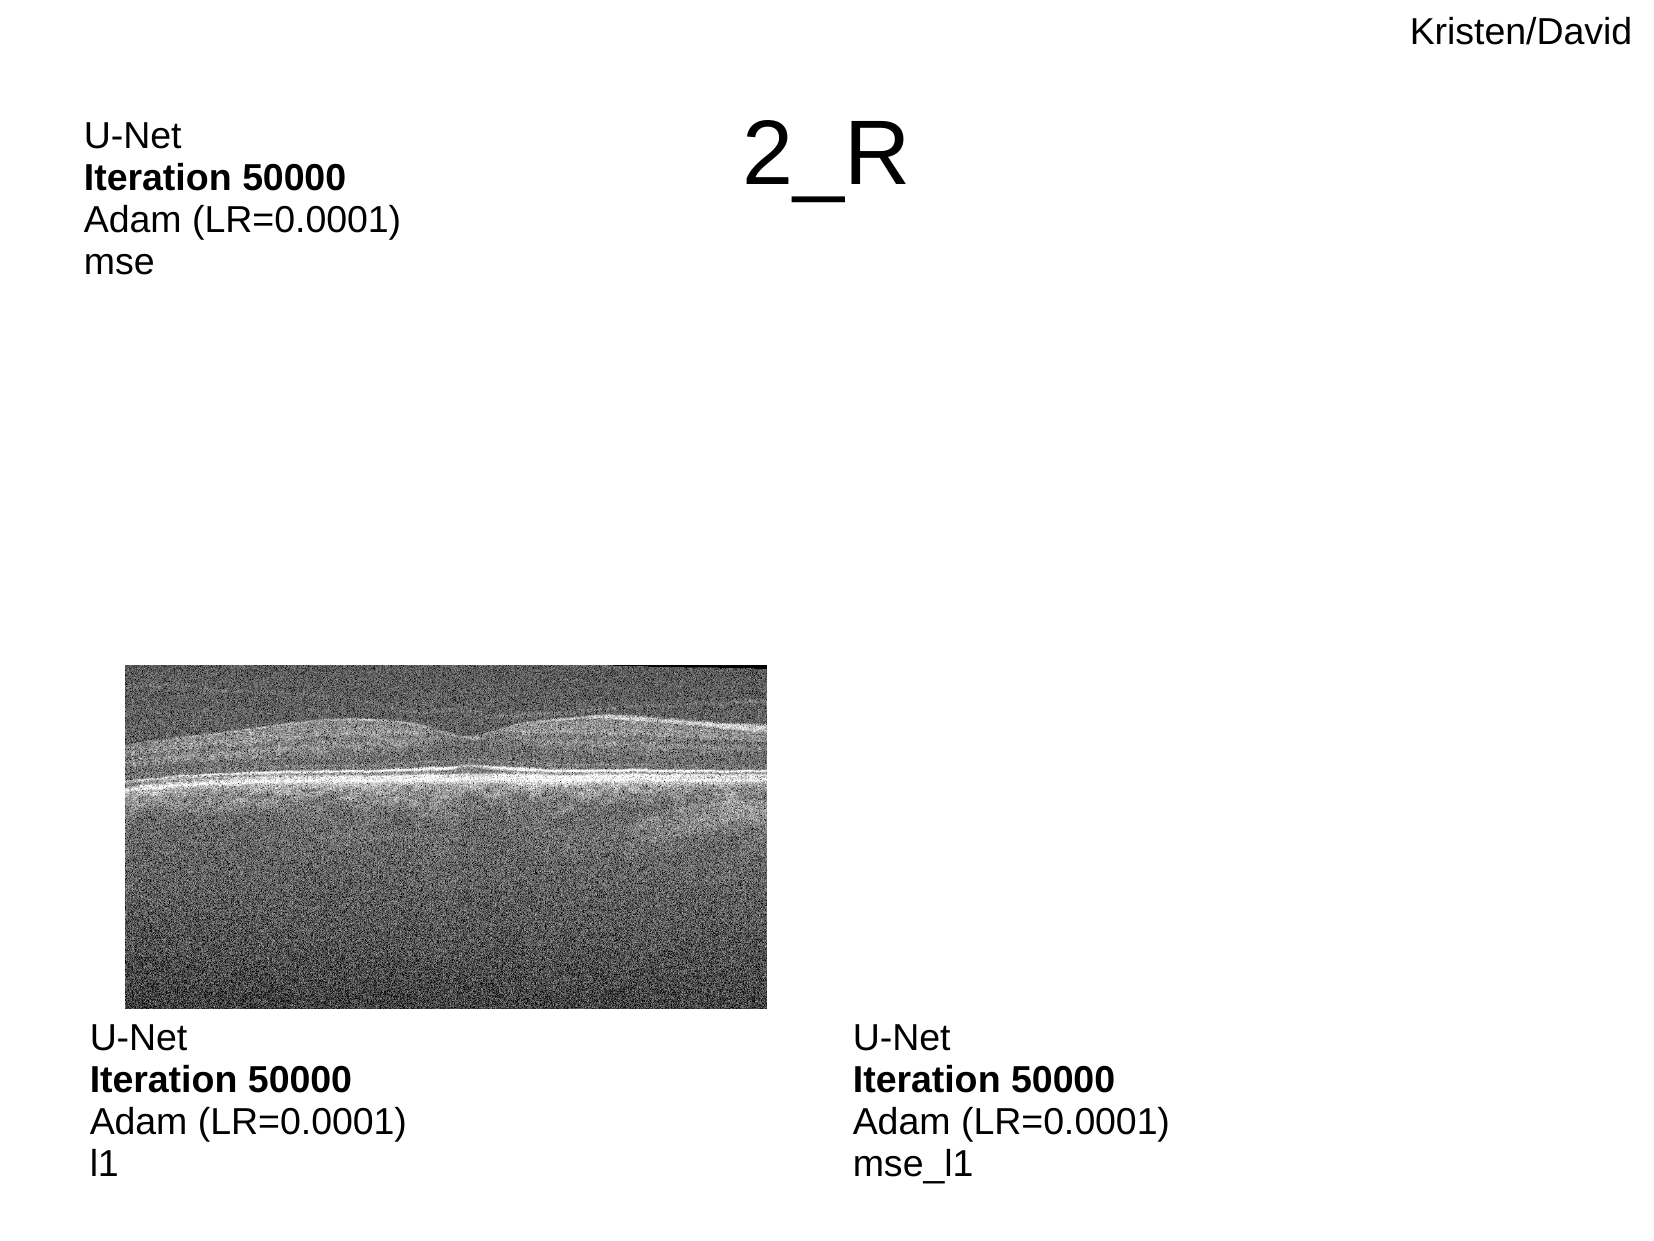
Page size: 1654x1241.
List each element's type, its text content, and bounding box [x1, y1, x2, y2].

text_box U-Net Iteration 50000 Adam (LR=0.0001) l1 [75, 1009, 422, 1192]
title 2_R [82, 49, 1571, 257]
picture [125, 665, 767, 1009]
text_box U-Net Iteration 50000 Adam (LR=0.0001) mse_l1 [838, 1009, 1186, 1192]
text_box U-Net Iteration 50000 Adam (LR=0.0001) mse [69, 107, 416, 291]
text_box Kristen/David [1395, 3, 1648, 61]
